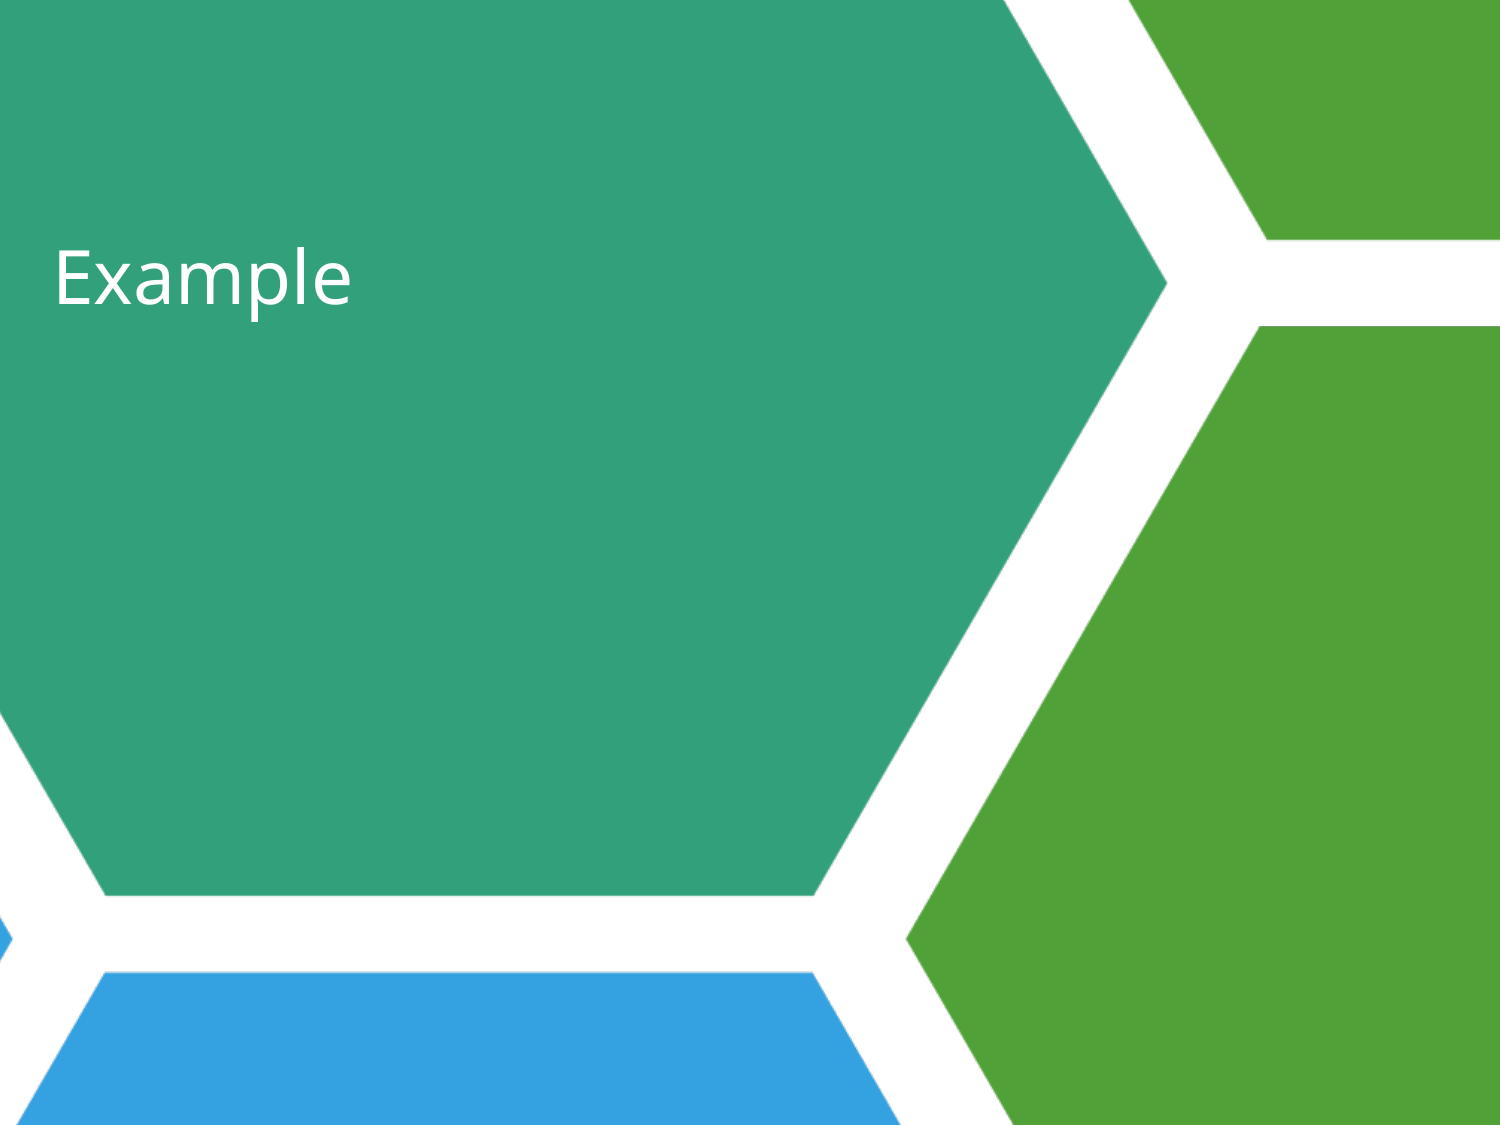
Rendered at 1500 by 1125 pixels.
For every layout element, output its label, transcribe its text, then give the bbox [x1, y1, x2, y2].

text_box Example [52, 147, 1099, 401]
picture [0, 0, 1500, 1125]
